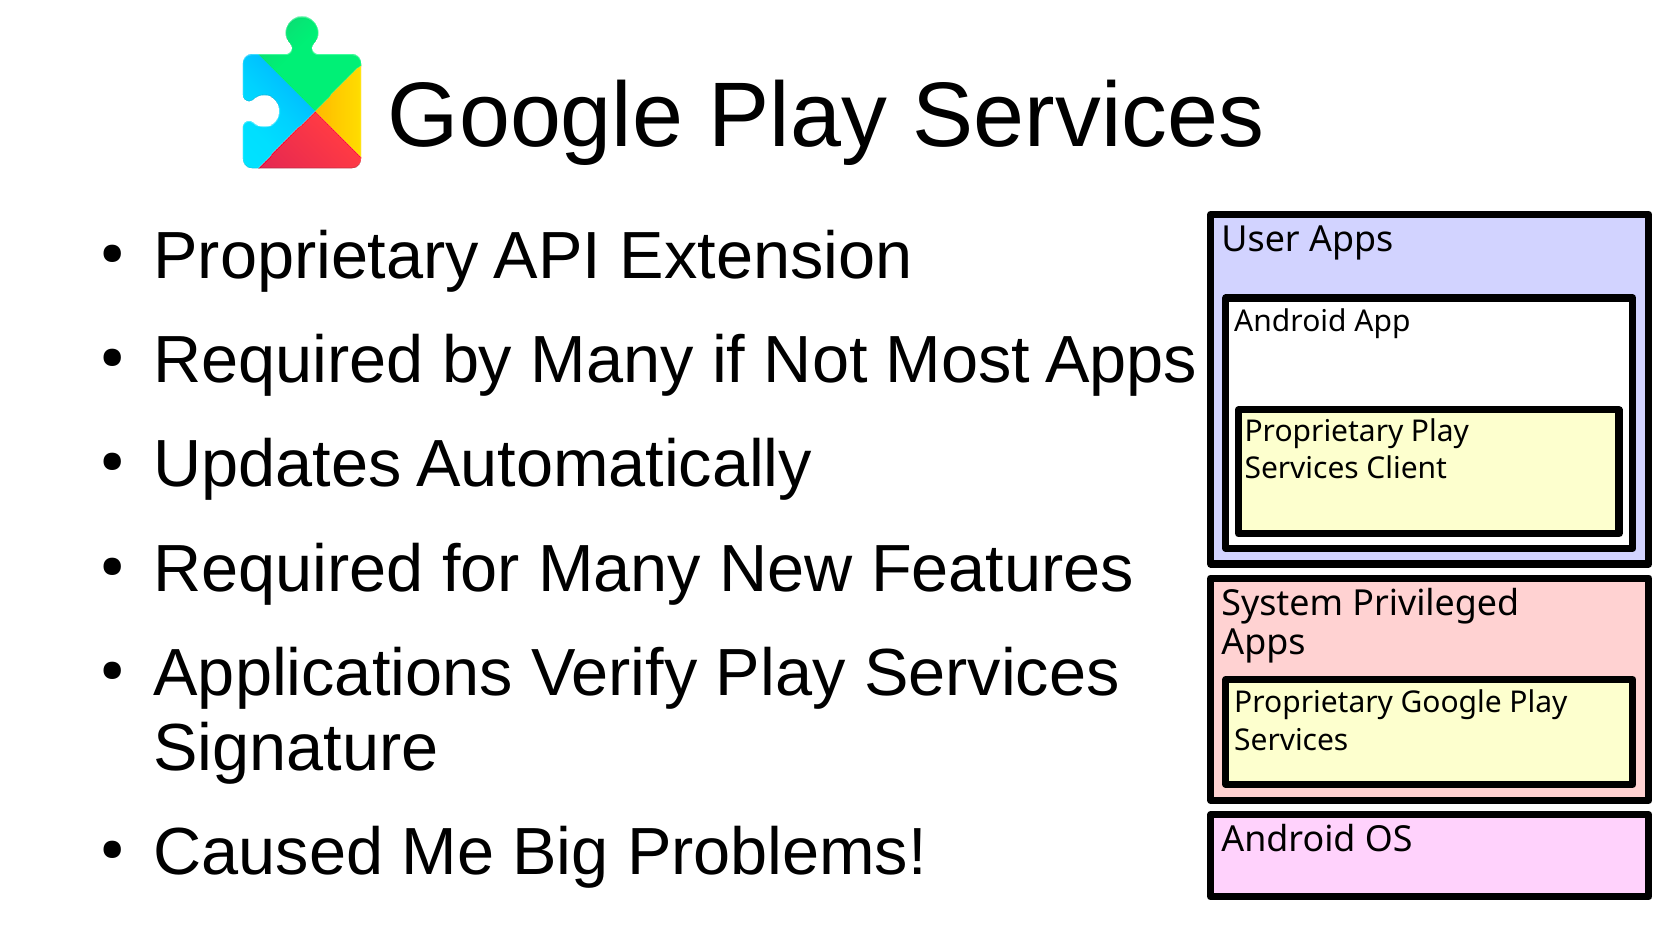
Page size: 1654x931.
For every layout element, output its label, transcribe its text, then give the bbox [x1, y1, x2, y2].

picture [213, 9, 390, 186]
list Proprietary API Extension Required by Many if Not Most Apps Updates Automatically Required for Many New Features Applications Verify Play Services Signature Caused Me Big Problems! [82, 217, 1571, 931]
title Google Play Services [82, 37, 1571, 193]
picture [1206, 210, 1653, 901]
